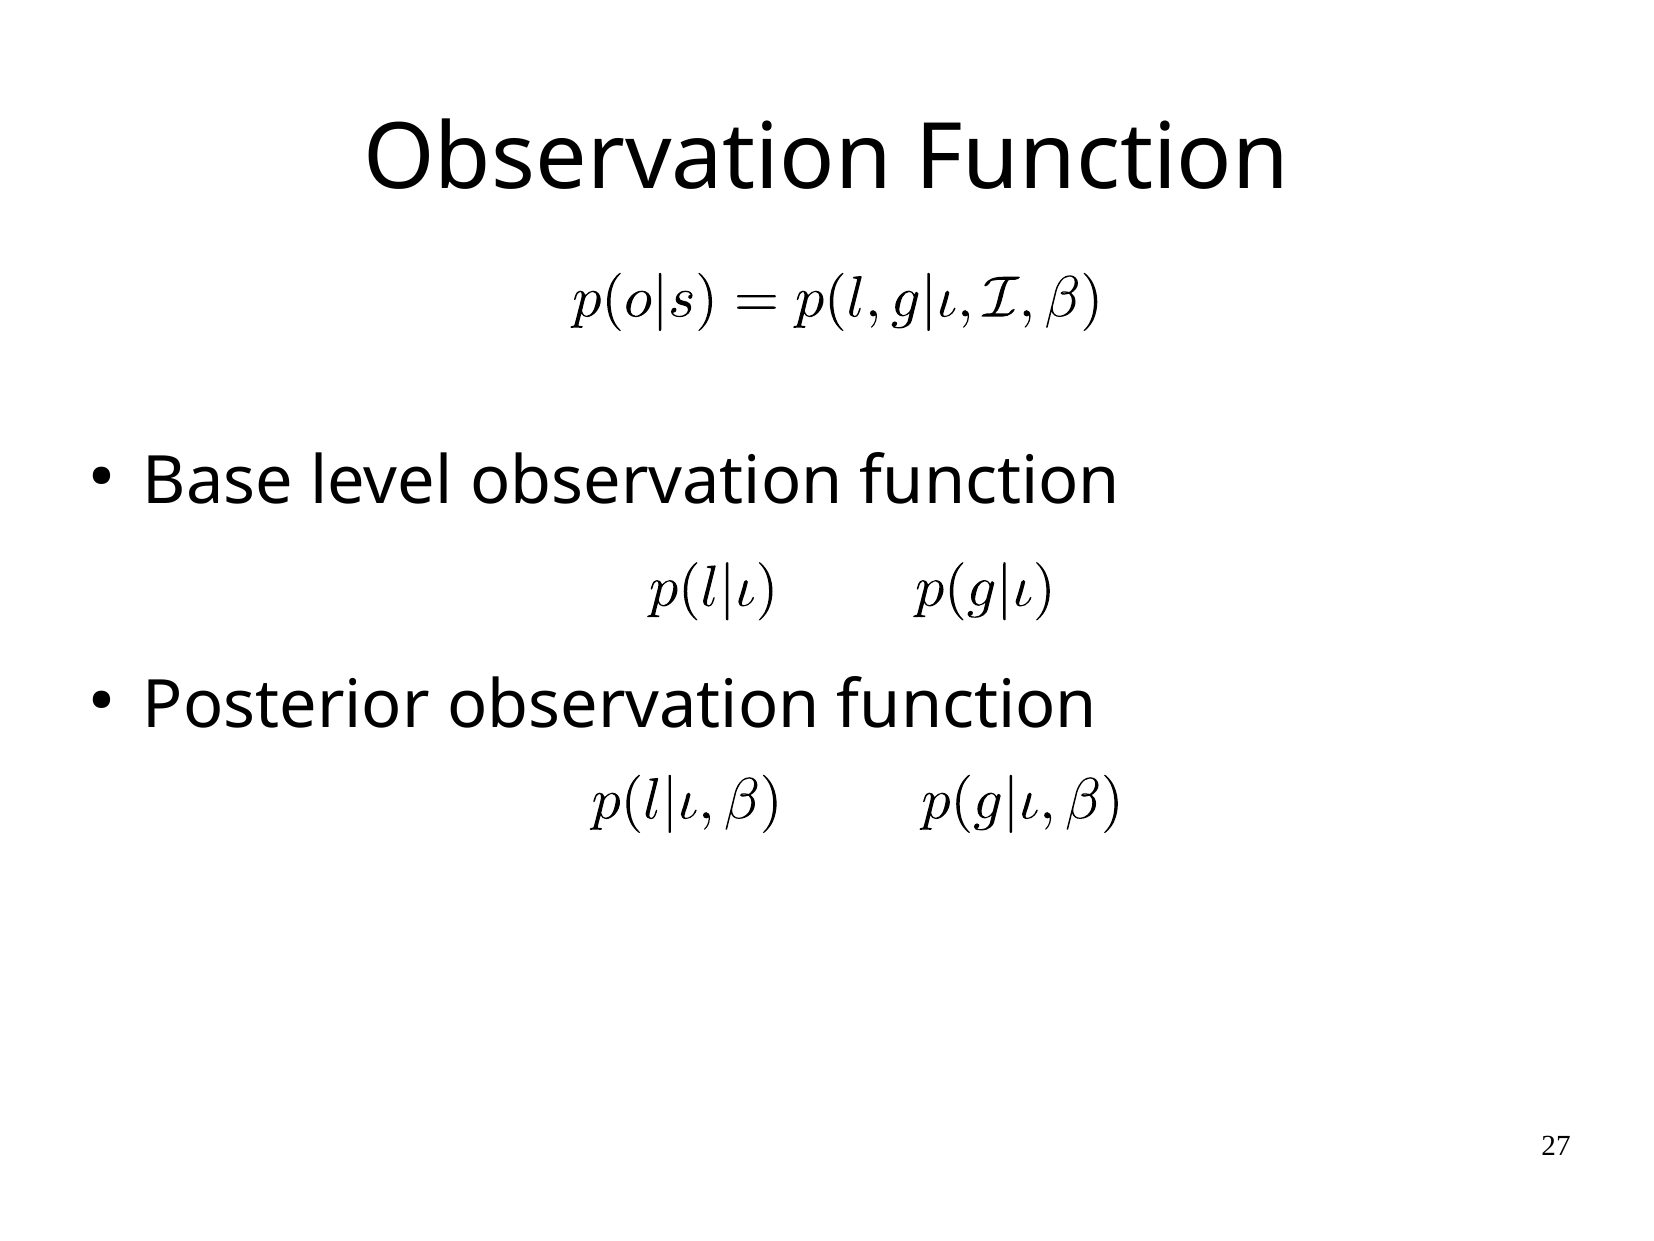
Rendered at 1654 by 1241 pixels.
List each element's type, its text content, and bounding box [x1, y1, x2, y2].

text_box [570, 272, 1103, 332]
text_box [913, 562, 1056, 621]
text_box [919, 774, 1124, 833]
title Observation Function [82, 49, 1571, 257]
list Base level observation function Posterior observation function [71, 431, 1561, 1152]
text_box [647, 562, 779, 621]
text_box [589, 774, 783, 833]
